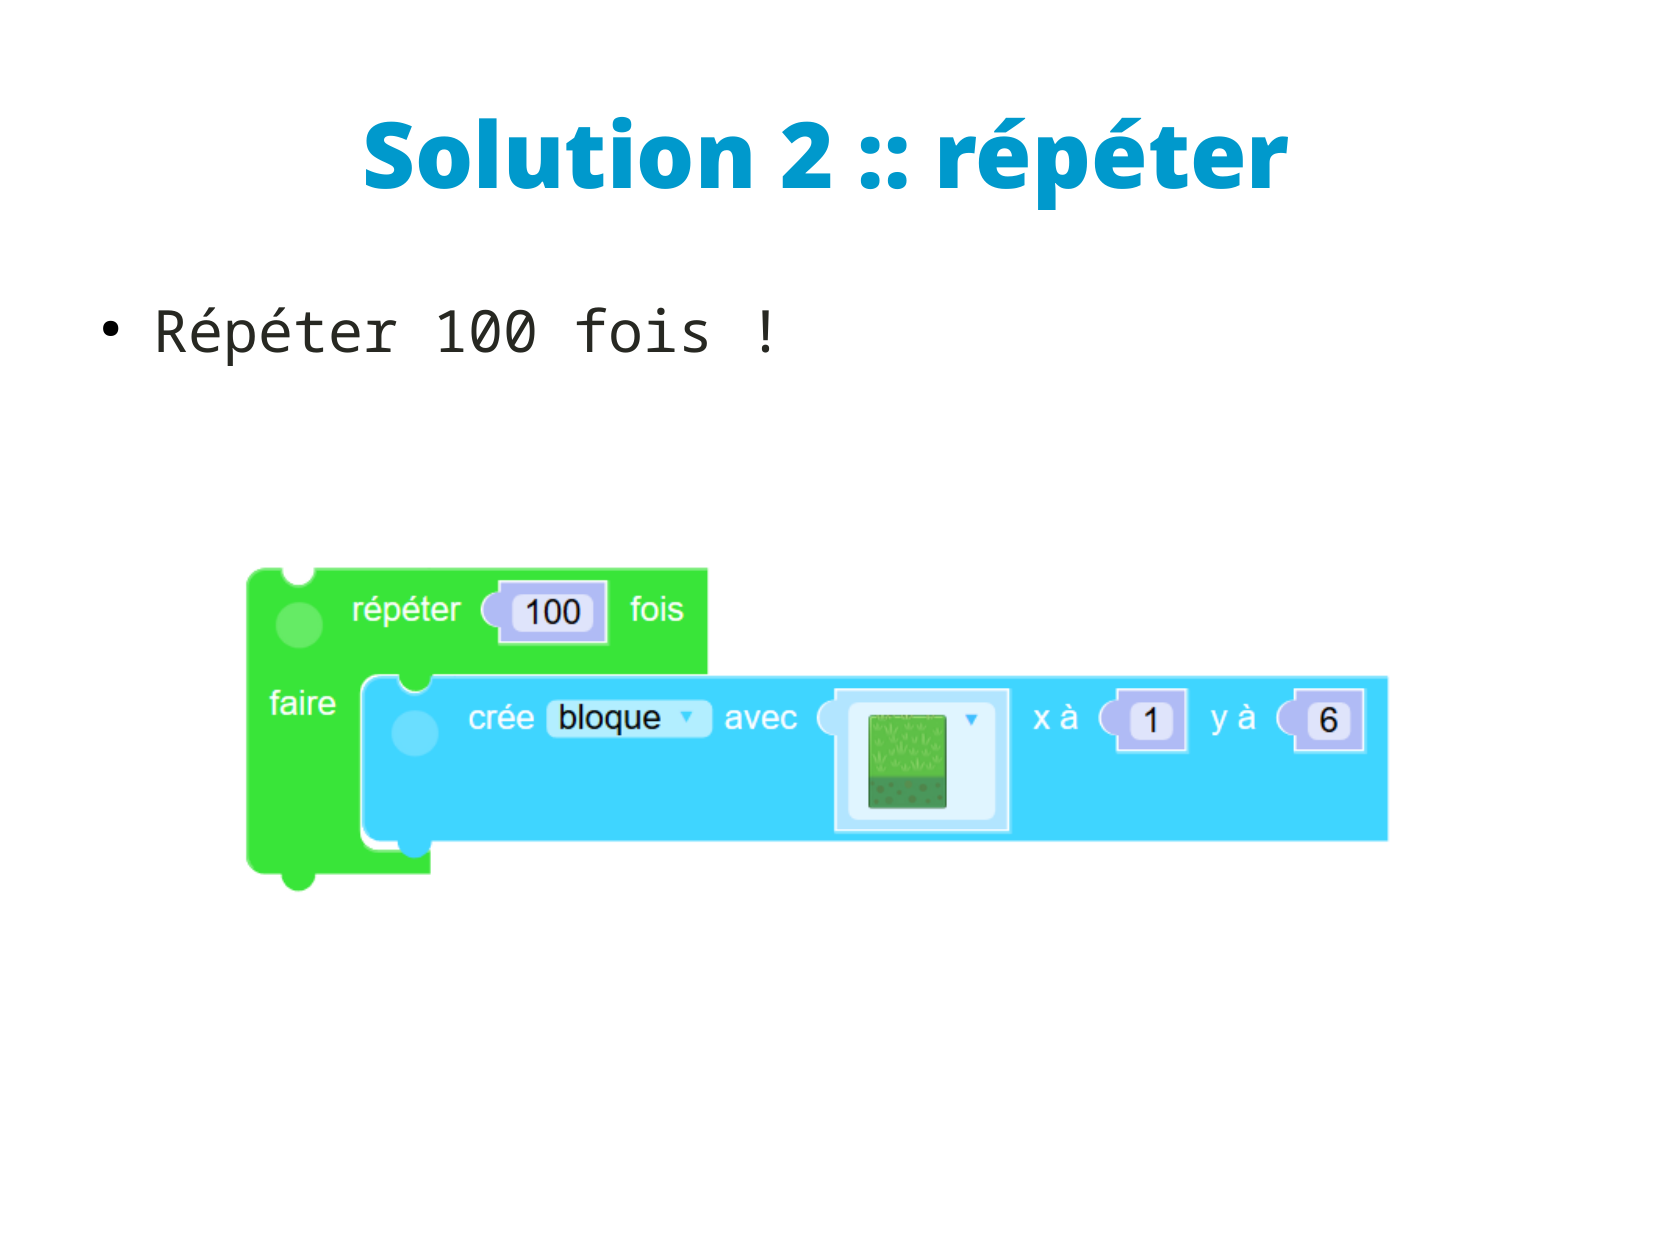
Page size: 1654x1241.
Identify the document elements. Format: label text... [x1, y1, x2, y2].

list Répéter 100 fois ! [82, 290, 1571, 1010]
picture [223, 535, 1430, 922]
title Solution 2 :: répéter [82, 49, 1571, 257]
